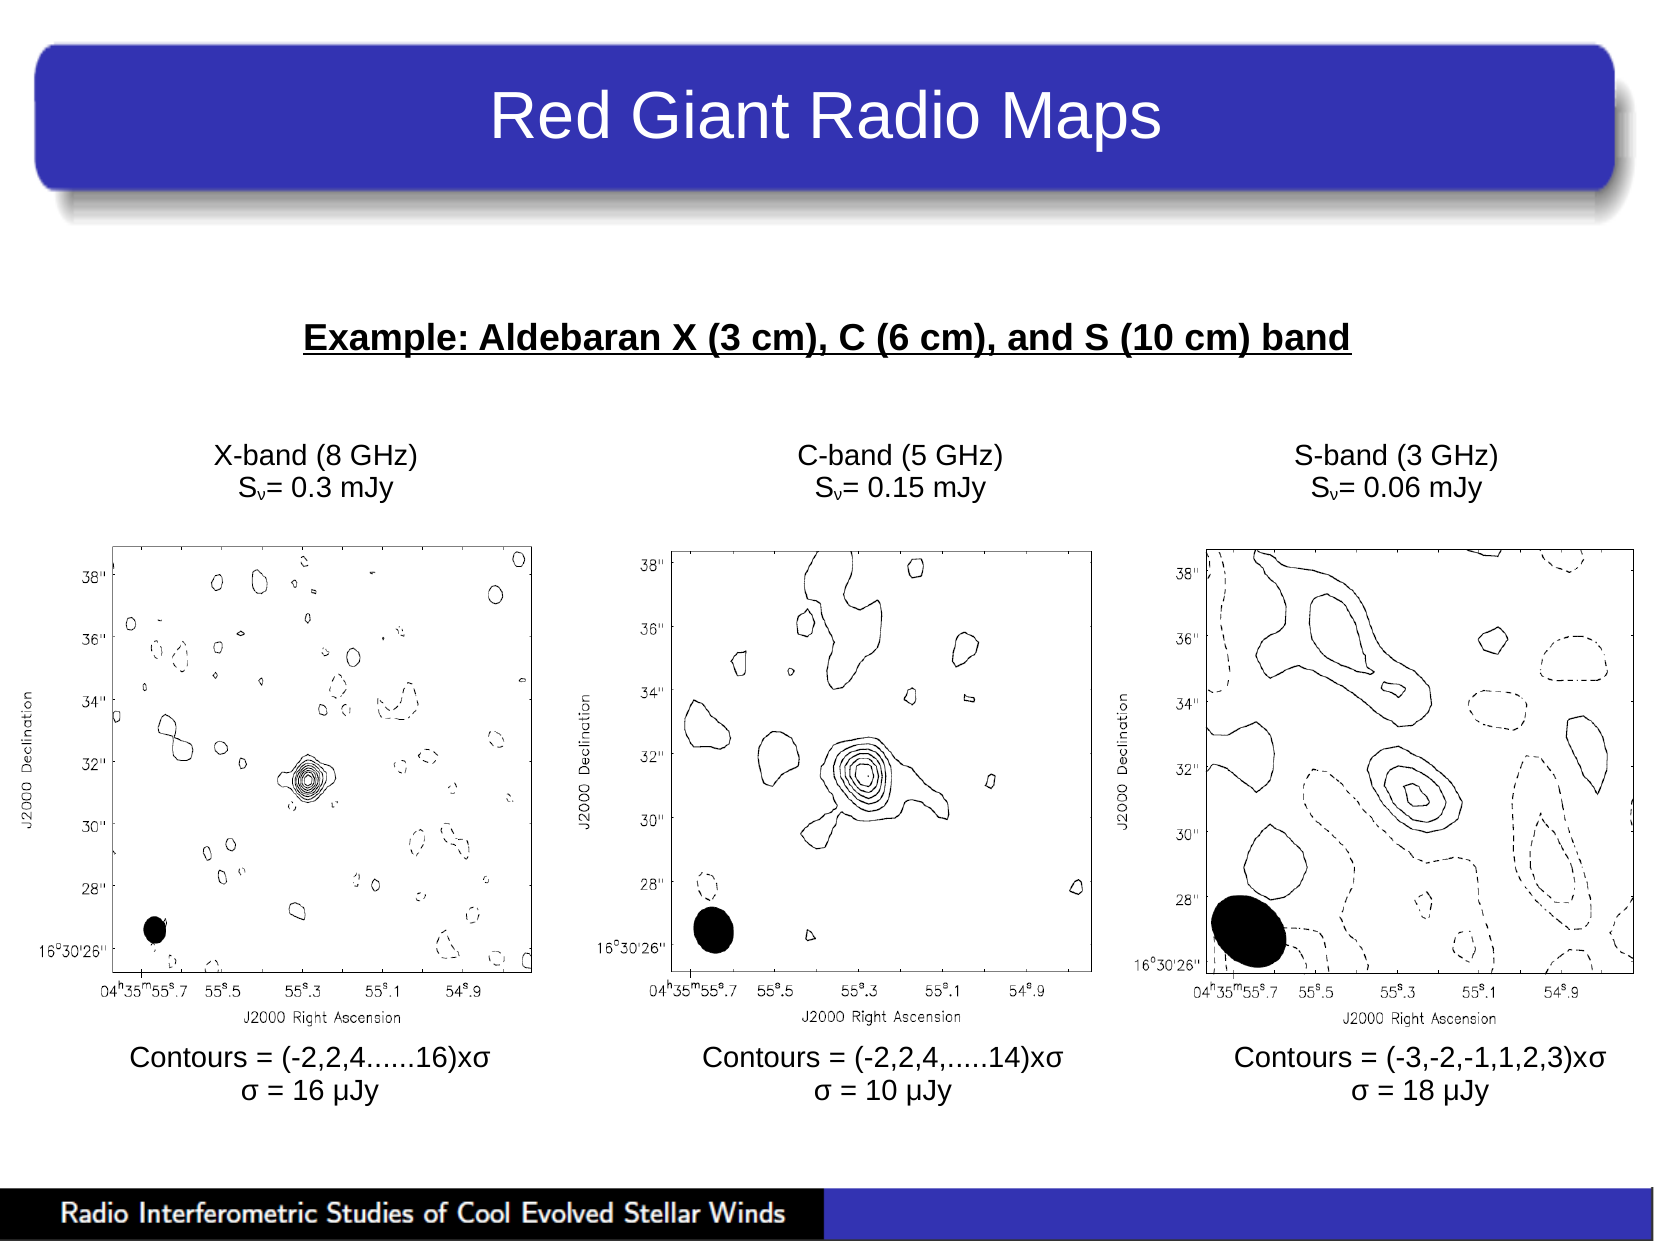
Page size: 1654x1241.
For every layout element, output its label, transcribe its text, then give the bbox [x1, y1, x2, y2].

text_box S-band (3 GHz) Sν= 0.06 mJy [1182, 431, 1654, 522]
text_box Contours = (-2,2,4,.....14)xσ σ = 10 μJy [602, 1033, 1139, 1114]
text_box Contours = (-3,-2,-1,1,2,3)xσ σ = 18 μJy [1139, 1033, 1654, 1115]
text_box Red Giant Radio Maps [59, 70, 1595, 189]
text_box C-band (5 GHz) Sν= 0.15 mJy [620, 431, 1182, 522]
text_box Contours = (-2,2,4......16)xσ σ = 16 μJy [29, 1033, 591, 1114]
picture [23, 29, 1648, 237]
text_box Example: Aldebaran X (3 cm), C (6 cm), and S (10 cm) band [259, 309, 1382, 367]
picture [0, 1187, 1654, 1241]
text_box X-band (8 GHz) Sν= 0.3 mJy [35, 431, 597, 522]
picture [0, 531, 1654, 1034]
